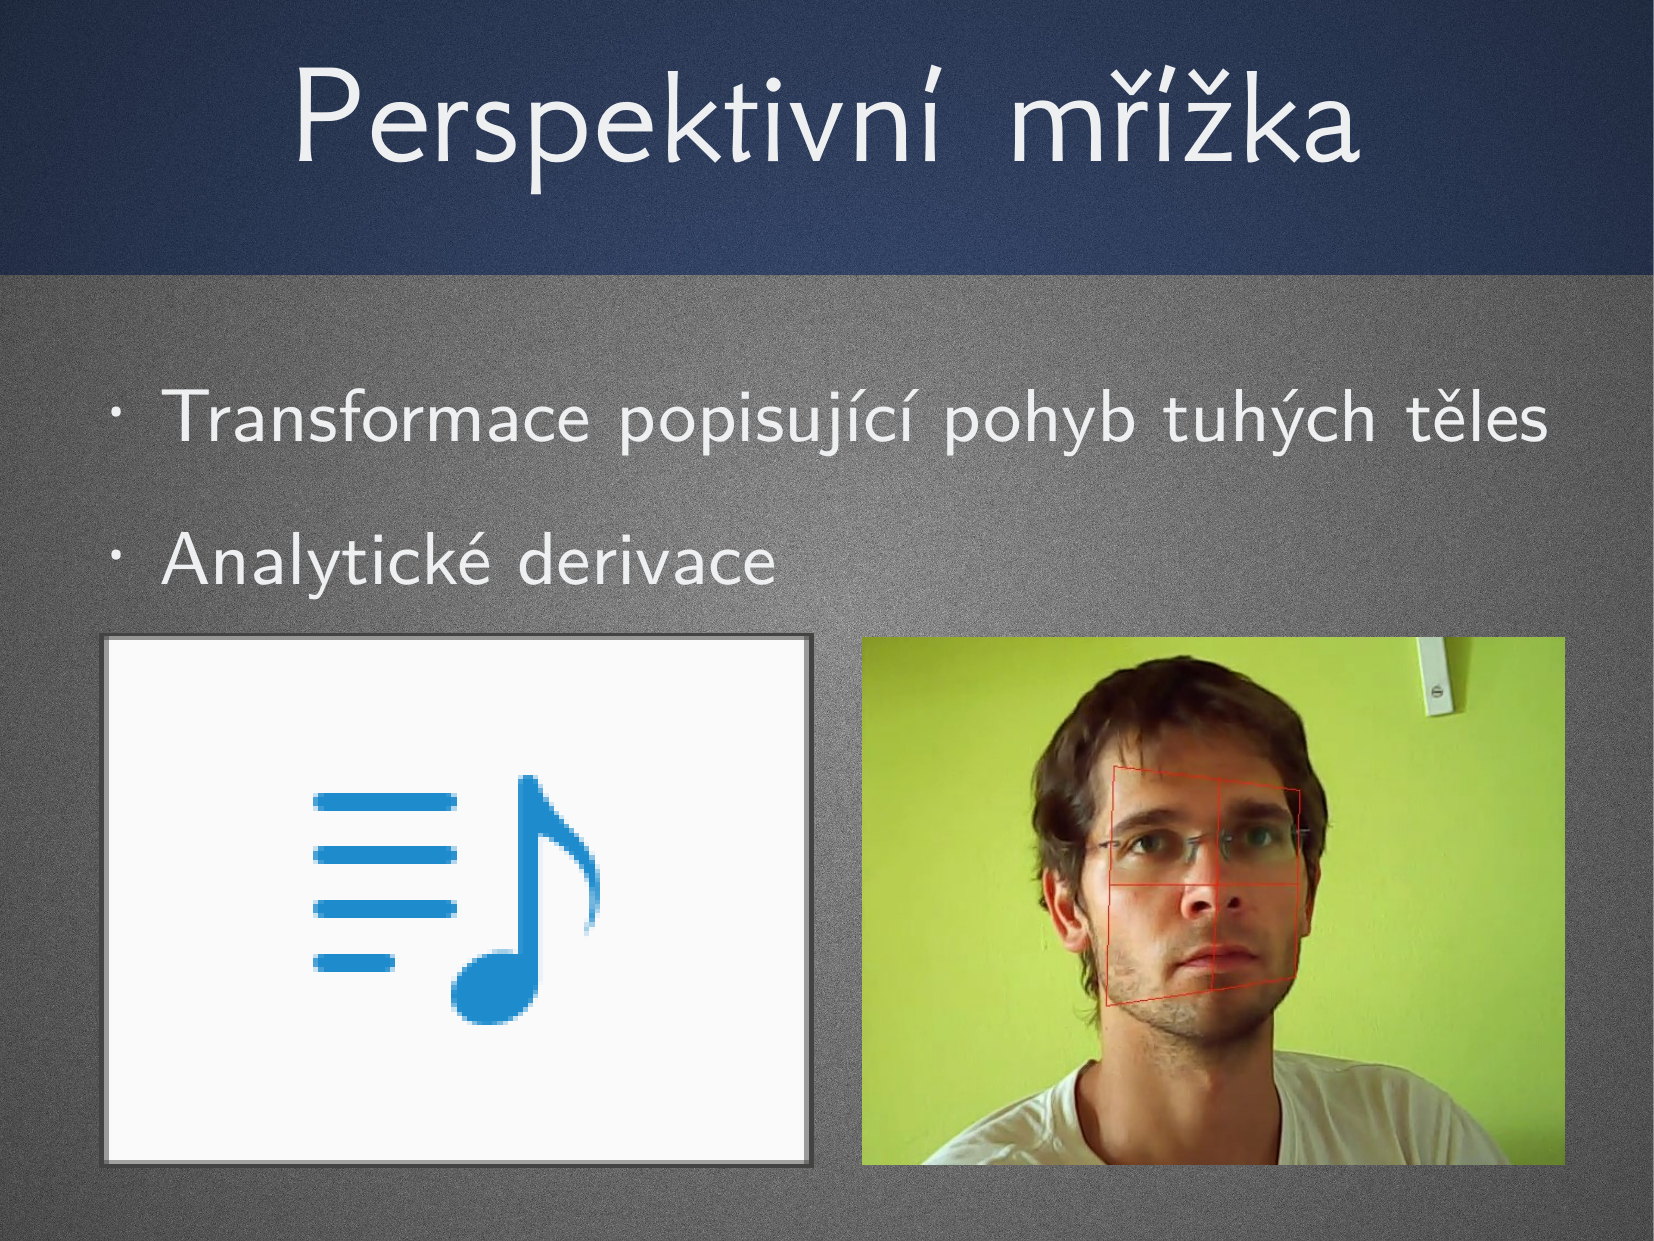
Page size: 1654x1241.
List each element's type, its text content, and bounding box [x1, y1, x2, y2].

picture [0, 0, 1654, 1241]
title Perspektivní mřížka [88, 29, 1565, 237]
list Transformace popisující pohyb tuhých těles Analytické derivace [88, 354, 1565, 608]
text_box [98, 631, 815, 1170]
